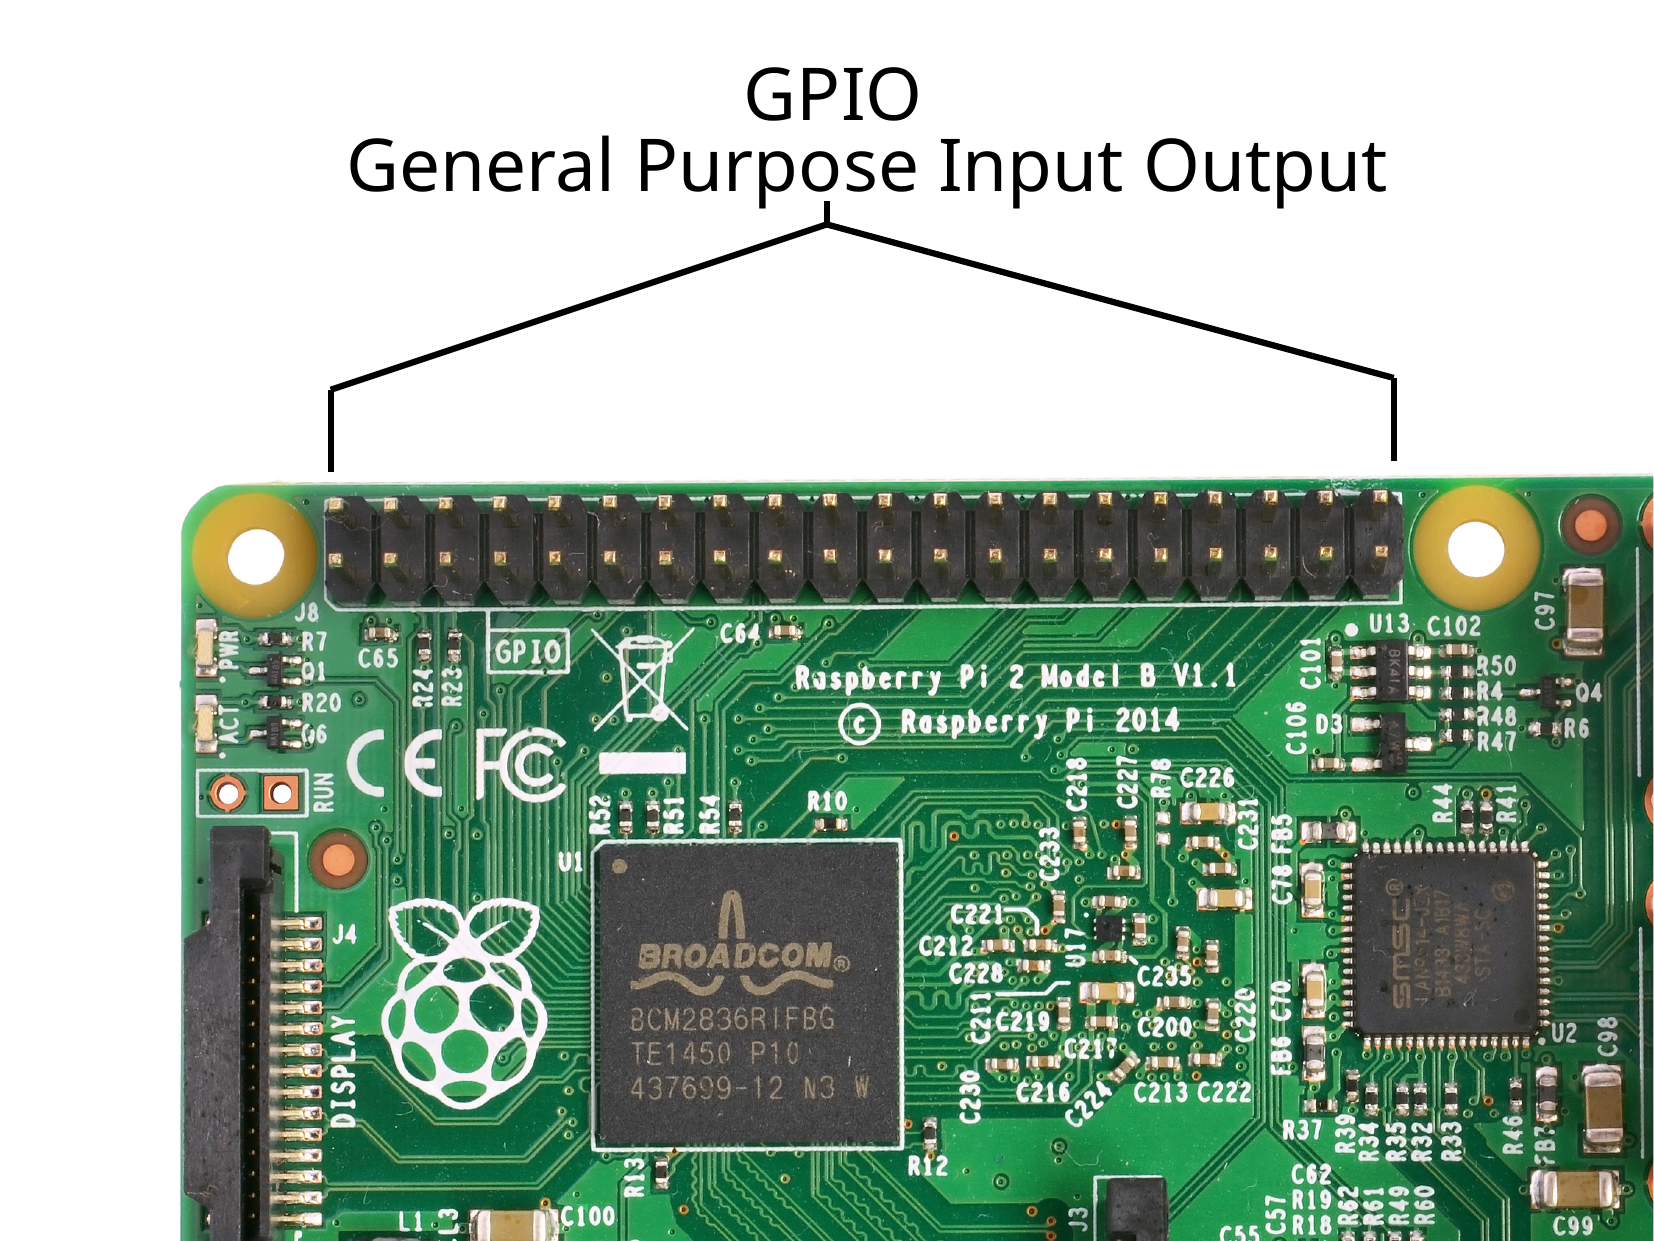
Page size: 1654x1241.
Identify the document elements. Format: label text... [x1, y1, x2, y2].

picture [139, 436, 1654, 1241]
text_box General Purpose Input Output [331, 105, 1323, 201]
text_box GPIO [728, 35, 925, 131]
